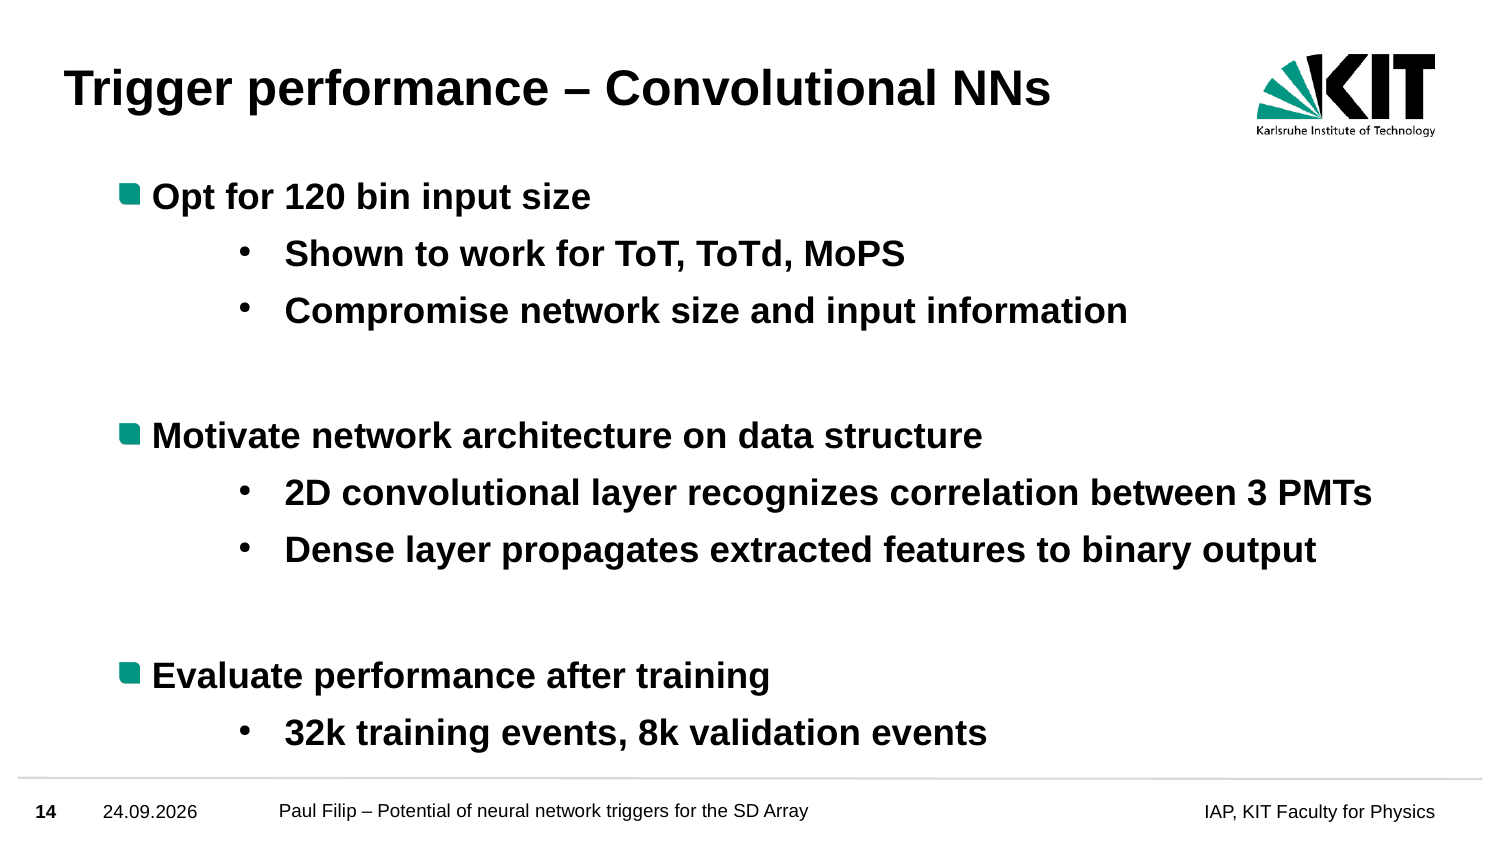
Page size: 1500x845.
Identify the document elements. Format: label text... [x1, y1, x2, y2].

picture [1257, 54, 1435, 137]
list Opt for 120 bin input size Shown to work for ToT, ToTd, MoPS Compromise network size and input information Motivate network architecture on data structure 2D convolutional layer recognizes correlation between 3 PMTs Dense layer propagates extracted features to binary output Evaluate performance after training 32k training events, 8k validation events [76, 177, 1424, 754]
title Trigger performance – Convolutional NNs [63, 22, 1343, 117]
